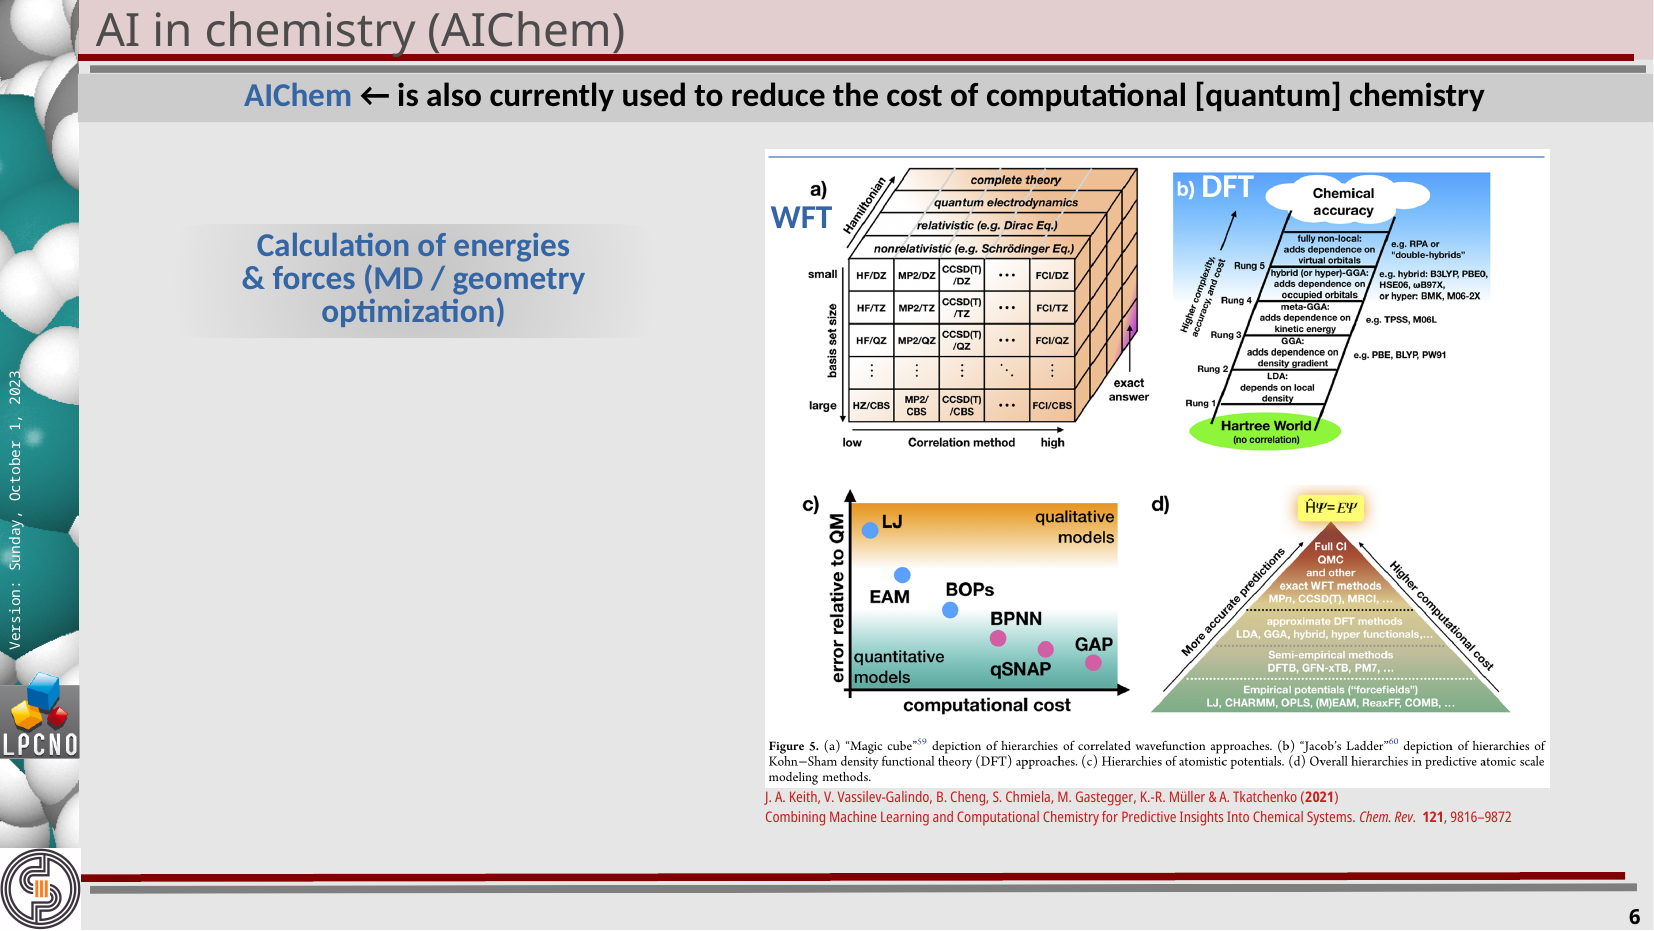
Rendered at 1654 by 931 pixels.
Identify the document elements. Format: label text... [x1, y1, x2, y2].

text_box DFT [1186, 165, 1270, 214]
text_box Calculation of energies & forces (MD / geometry optimization) [152, 224, 676, 338]
picture [0, 0, 81, 930]
picture [765, 149, 1550, 788]
text_box J. A. Keith, V. Vassilev-Galindo, B. Cheng, S. Chmiela, M. Gastegger, K.-R. Müller & A. Tkatchenko (2021) Combining Machine Learning and Computational Chemistry for Predictive Insights Into Chemical Systems. Chem. Rev. 121, 9816–9872 [765, 787, 1539, 889]
text_box AIChem ← is also currently used to reduce the cost of computational [quantum] chemistry [77, 73, 1653, 123]
title AI in chemistry (AIChem) [78, 0, 1654, 58]
text_box WFT [755, 196, 848, 245]
